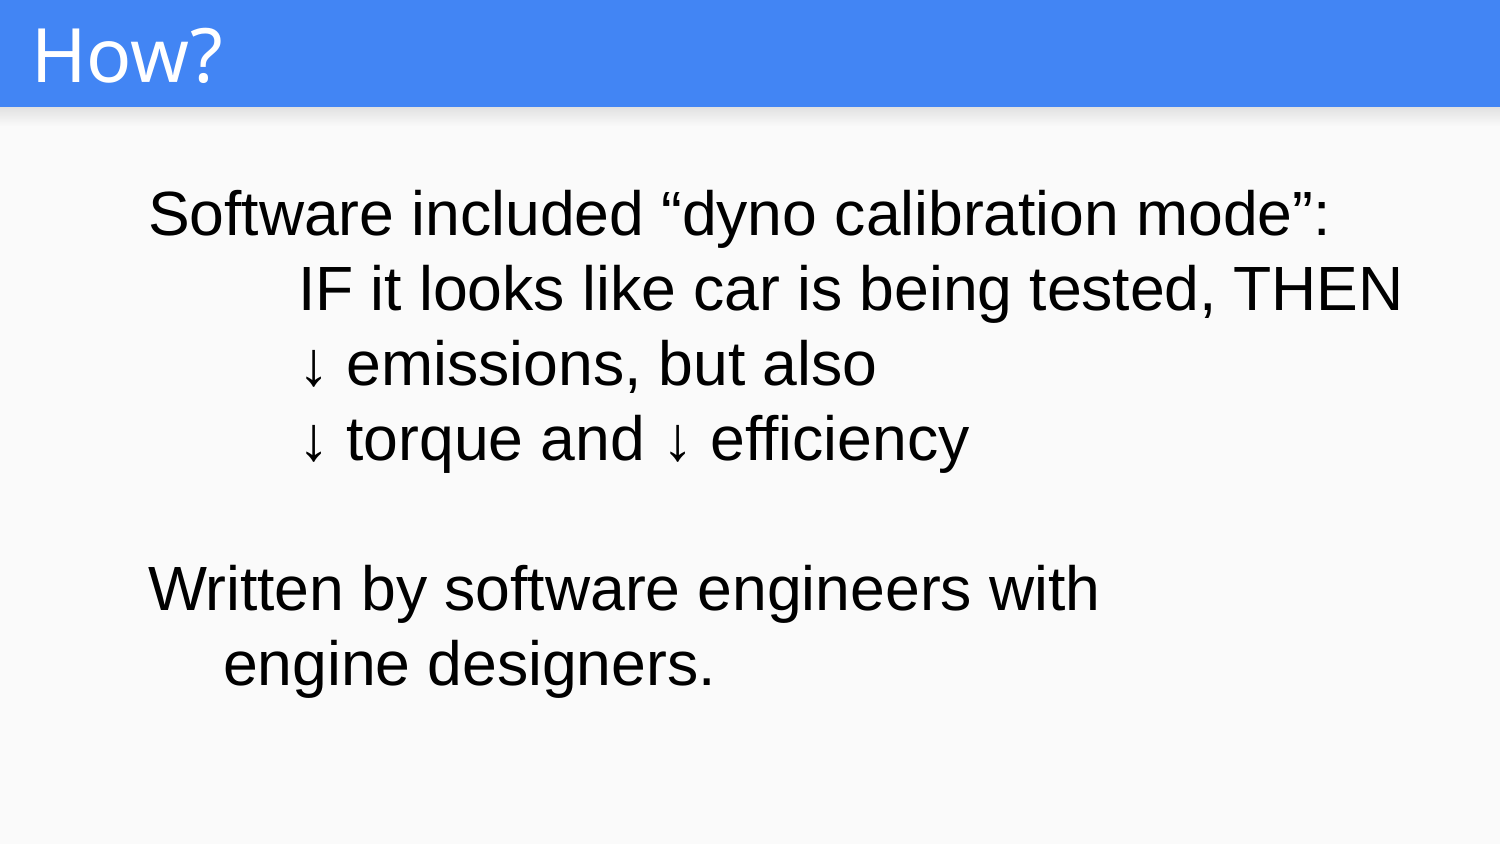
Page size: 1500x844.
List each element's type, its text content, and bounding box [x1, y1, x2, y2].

title How? [16, 2, 1464, 102]
text_box Software included “dyno calibration mode”: IF it looks like car is being tested, THEN ↓ emissions, but also ↓ torque and ↓ efficiency Written by software engineers with engine designers. [133, 158, 1464, 801]
